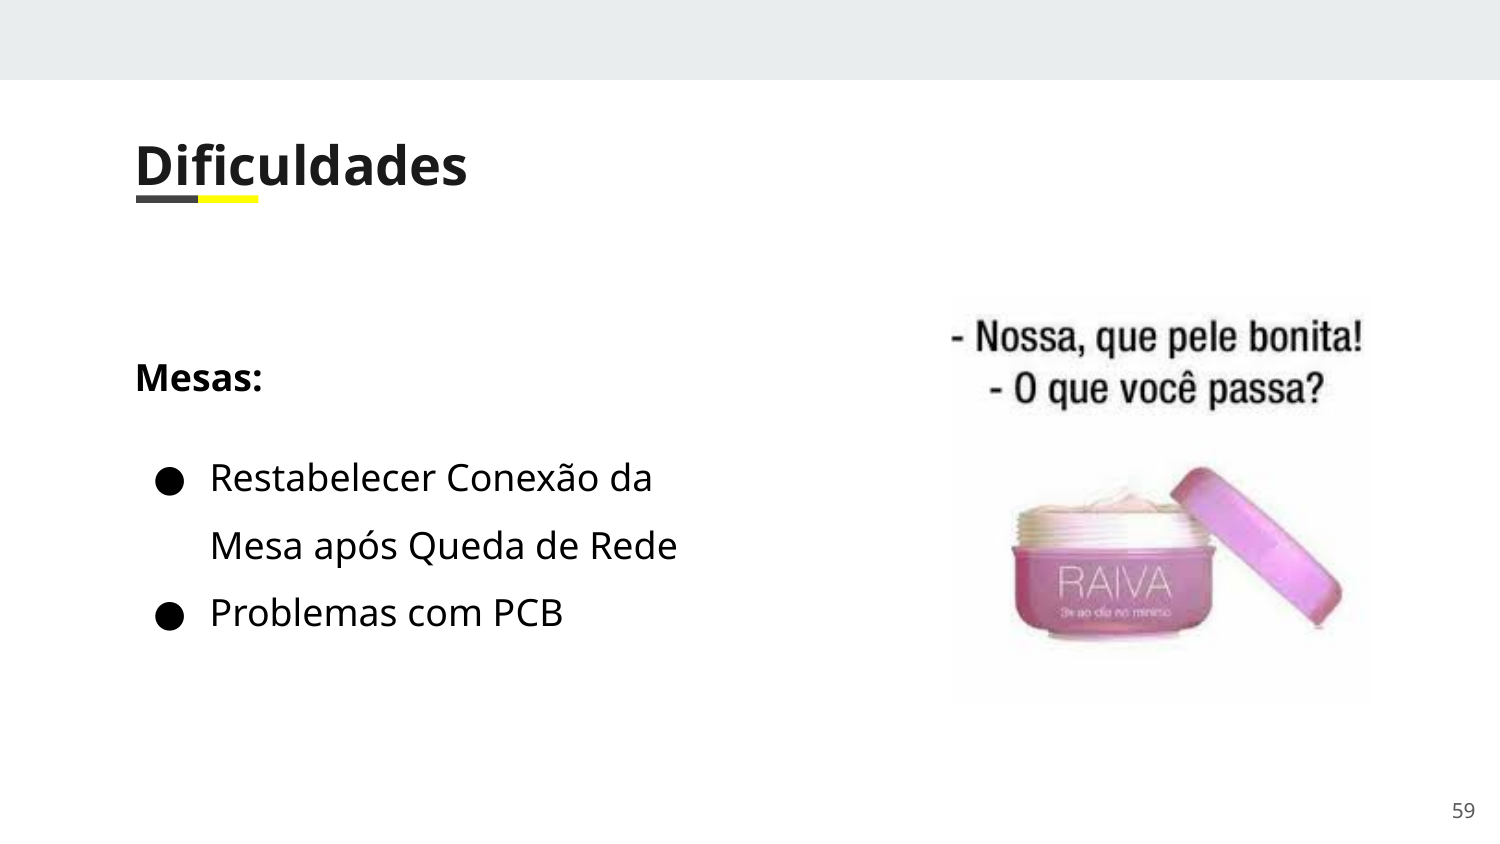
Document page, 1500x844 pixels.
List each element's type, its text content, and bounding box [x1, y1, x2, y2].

title Dificuldades [119, 116, 1381, 205]
list Mesas: Restabelecer Conexão da Mesa após Queda de Rede Problemas com PCB [119, 316, 750, 687]
picture [951, 298, 1372, 705]
slide_number <number> [1400, 779, 1491, 844]
